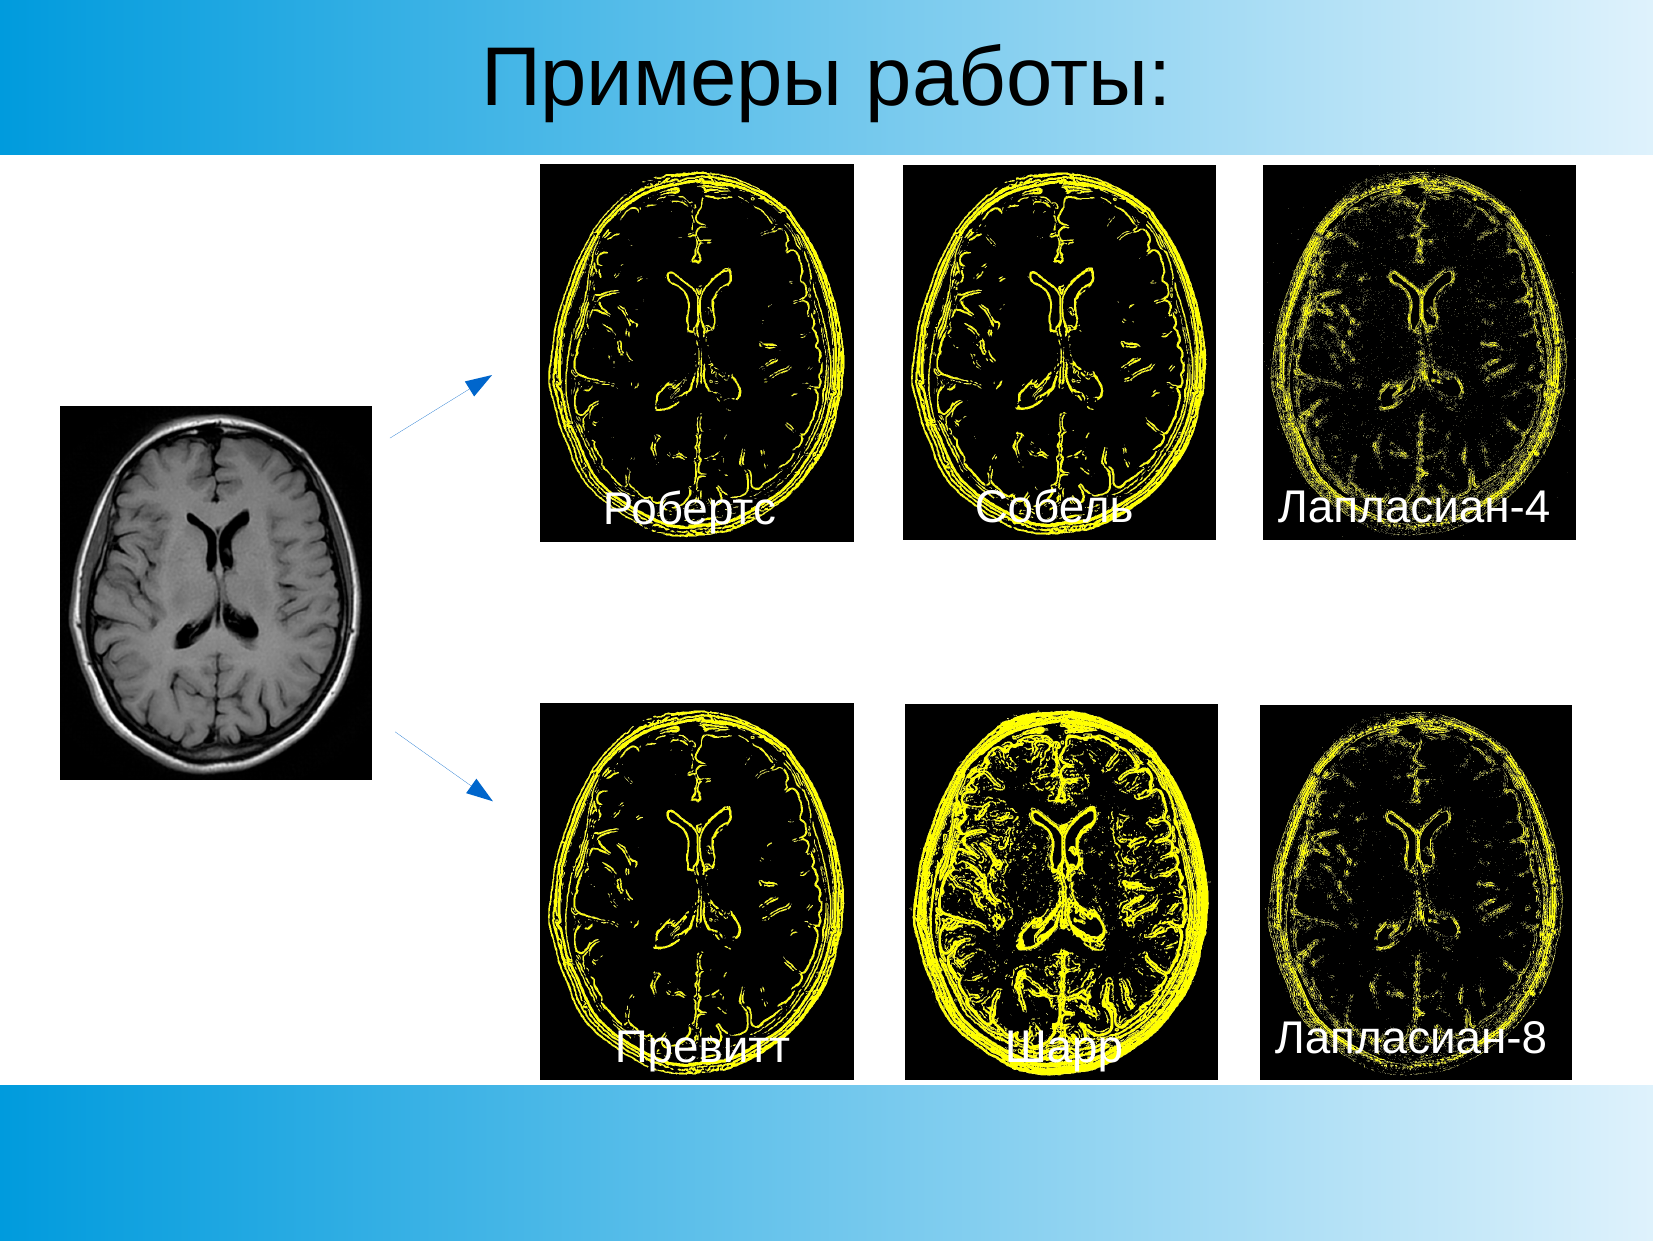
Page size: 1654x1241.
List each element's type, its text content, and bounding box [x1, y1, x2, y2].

picture [1263, 165, 1576, 473]
picture [903, 165, 1216, 541]
text_box Робертс [588, 475, 796, 542]
text_box Лапласиан-8 [1260, 1005, 1572, 1123]
picture [540, 164, 854, 542]
picture [60, 406, 372, 780]
picture [905, 704, 1218, 1081]
text_box Превитт [600, 1013, 806, 1081]
picture [1260, 705, 1572, 1005]
picture [540, 703, 854, 1081]
title Примеры работы: [82, 0, 1571, 154]
text_box Собель [960, 473, 1156, 541]
text_box Шарр [990, 1013, 1186, 1081]
text_box Лапласиан-4 [1263, 473, 1576, 592]
